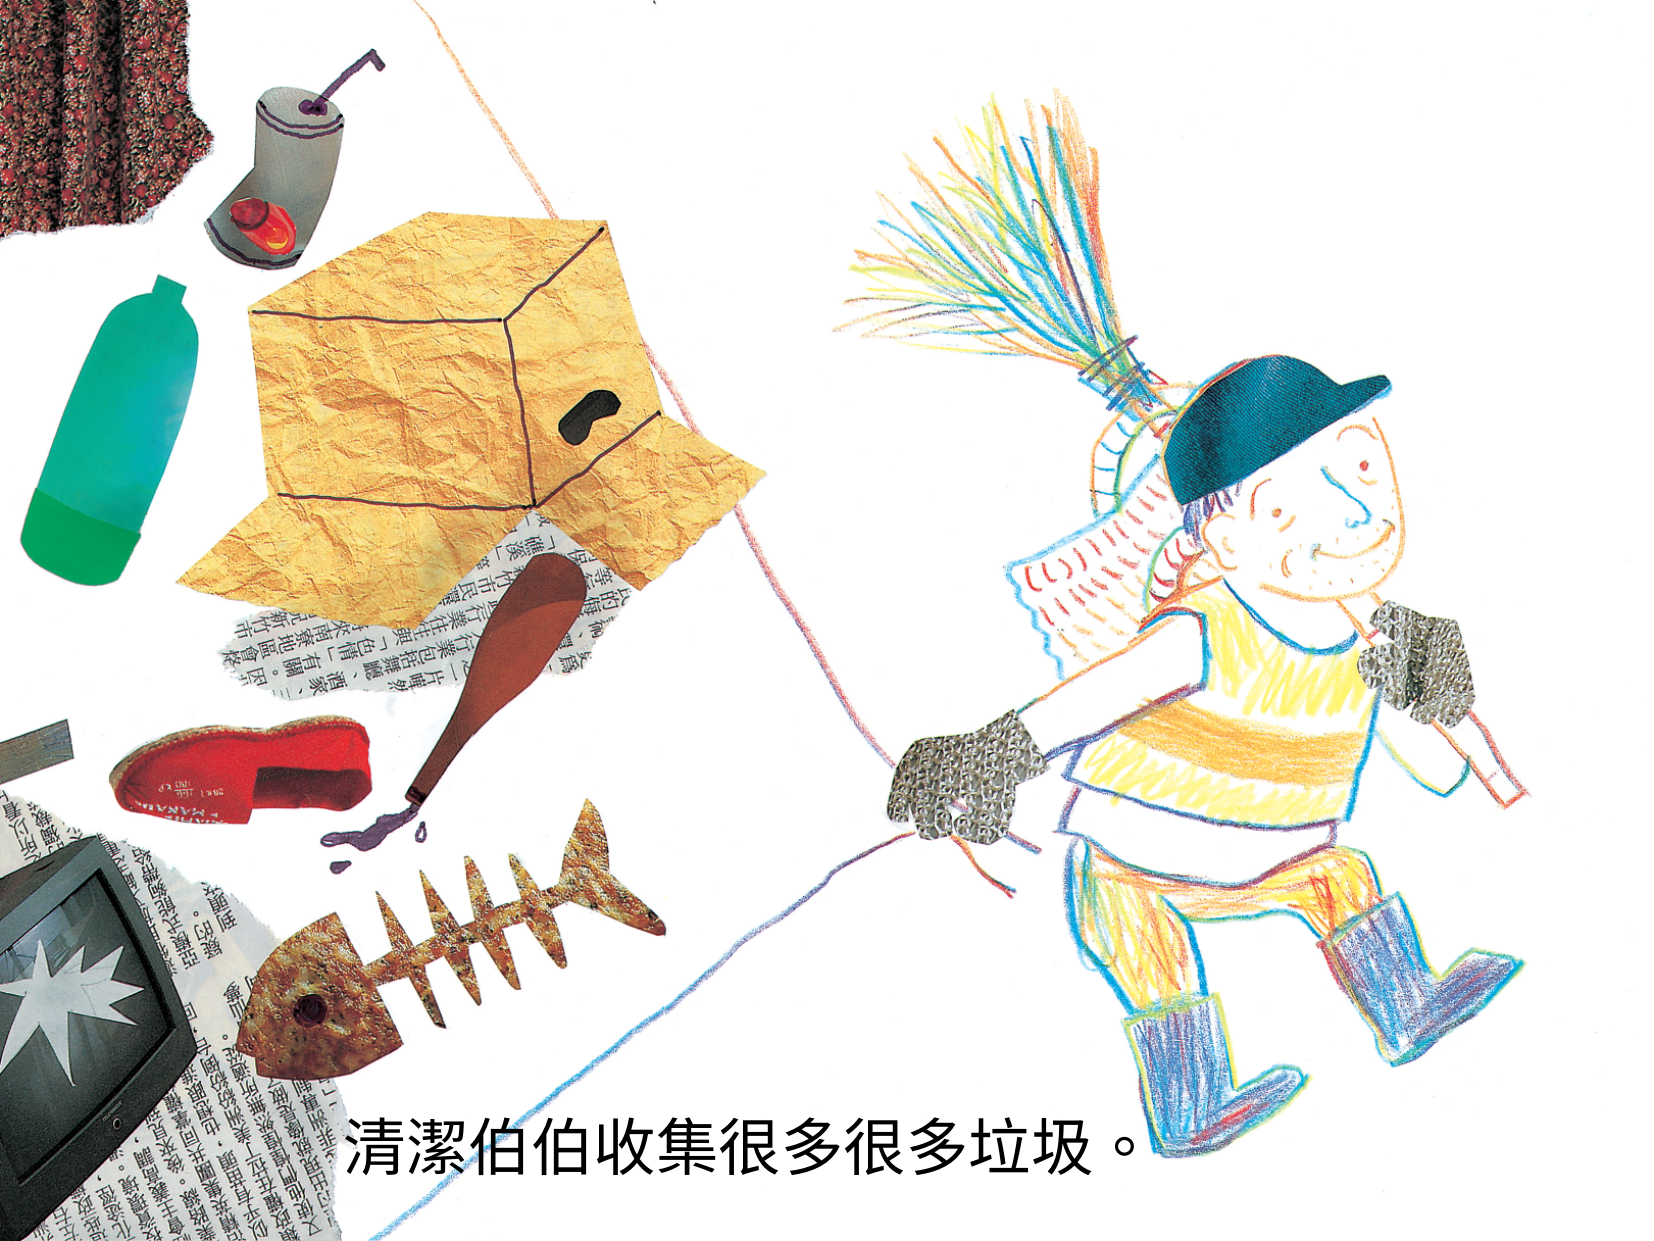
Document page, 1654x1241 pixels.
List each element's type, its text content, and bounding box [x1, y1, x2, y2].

picture [0, 0, 1654, 1241]
title 清潔伯伯收集很多很多垃圾。 [342, 1039, 1158, 1241]
